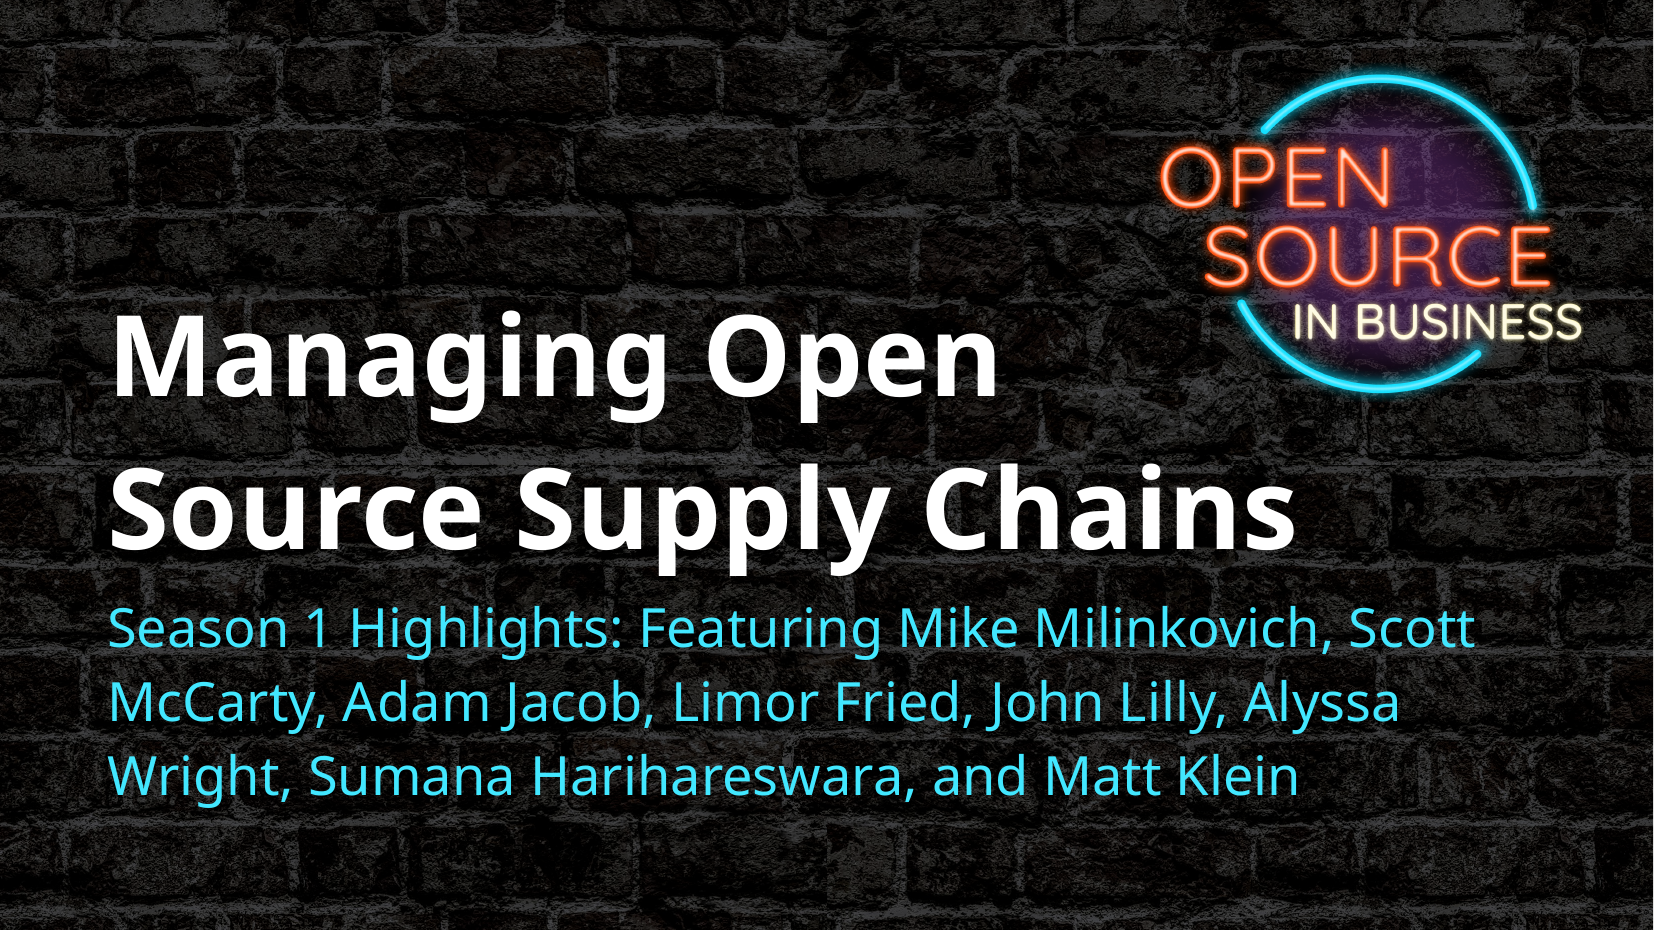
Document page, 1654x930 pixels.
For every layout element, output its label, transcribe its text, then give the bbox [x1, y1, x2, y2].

subtitle Season 1 Highlights: Featuring Mike Milinkovich, Scott McCarty, Adam Jacob, Limor Fried, John Lilly, Alyssa Wright, Sumana Harihareswara, and Matt Klein [107, 589, 1568, 812]
title Managing Open Source Supply Chains [107, 154, 1546, 589]
picture [0, 0, 1654, 930]
